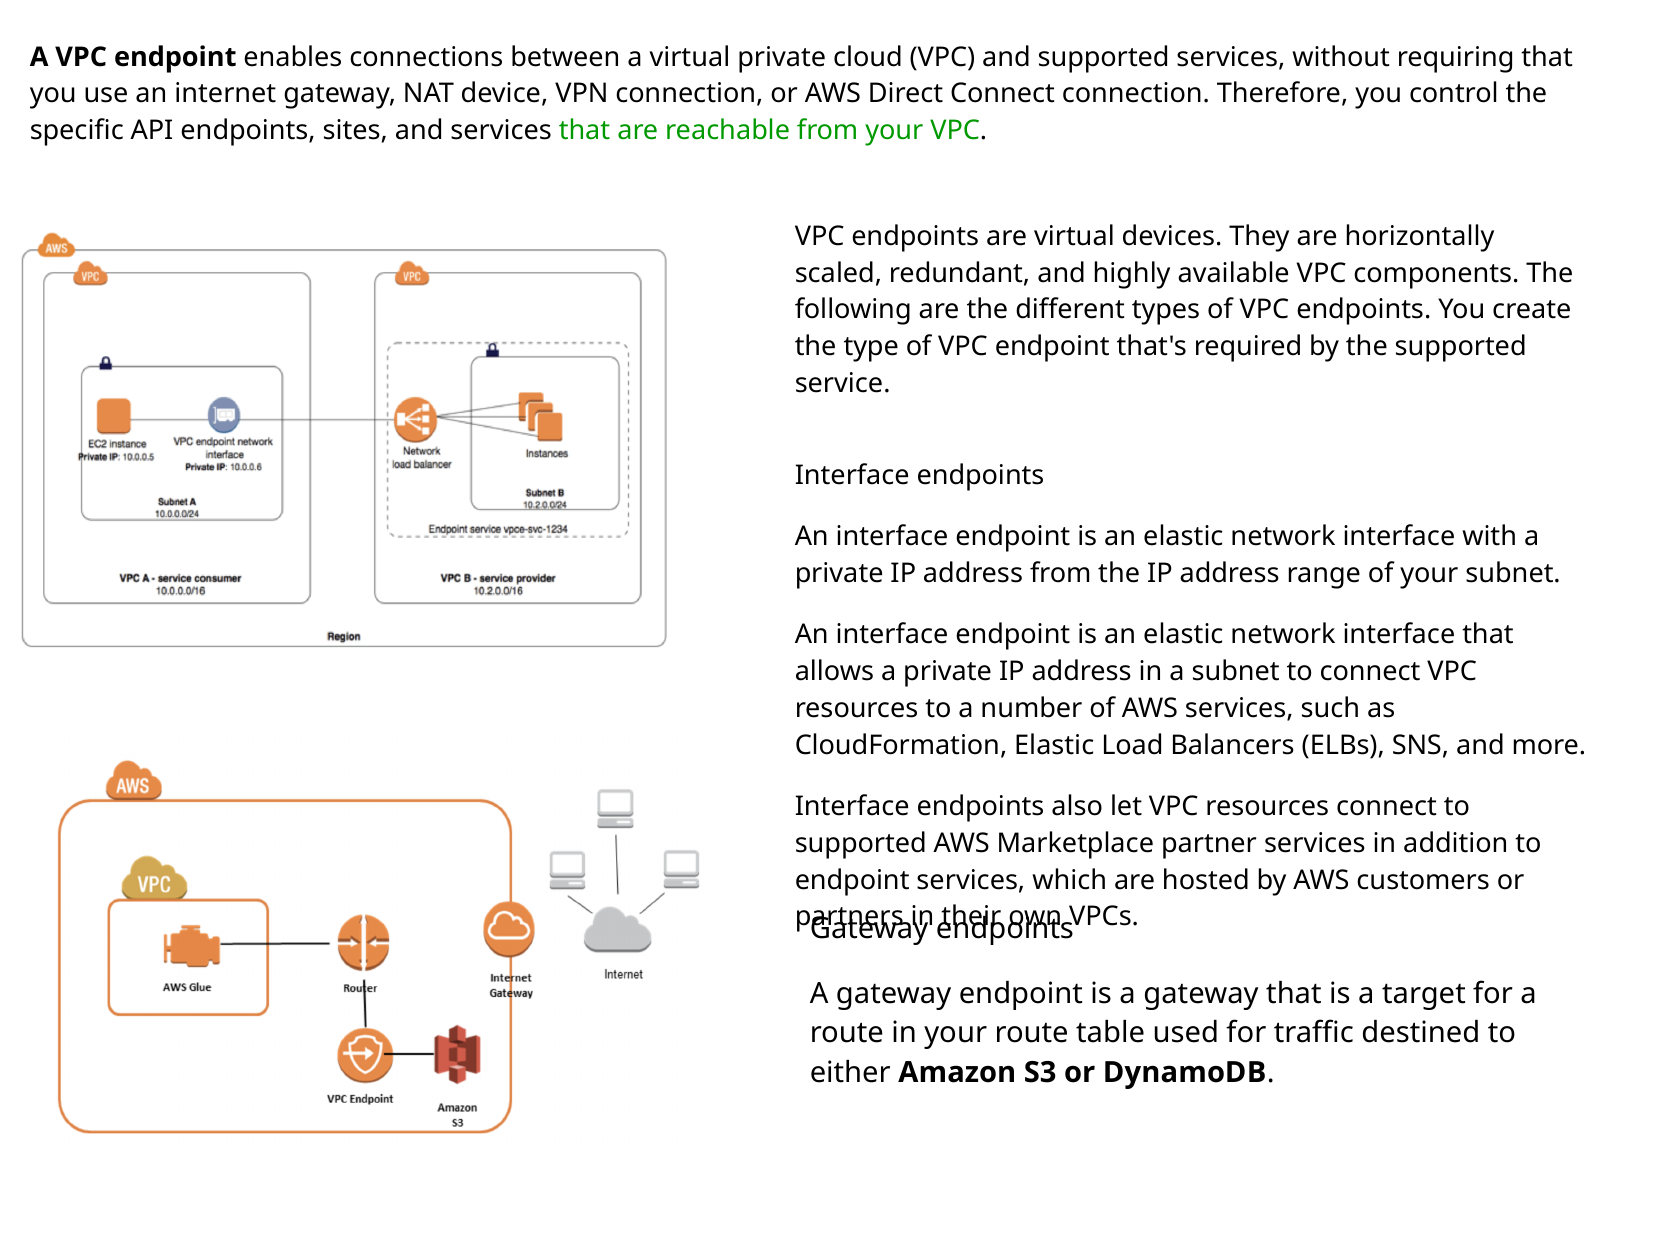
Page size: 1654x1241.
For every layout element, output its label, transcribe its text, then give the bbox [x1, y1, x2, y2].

text_box VPC endpoints are virtual devices. They are horizontally scaled, redundant, and highly available VPC components. The following are the different types of VPC endpoints. You create the type of VPC endpoint that's required by the supported service. [780, 209, 1591, 346]
picture [15, 226, 676, 661]
text_box Gateway endpoints A gateway endpoint is a gateway that is a target for a route in your route table used for traffic destined to either Amazon S3 or DynamoDB. [795, 900, 1606, 1059]
text_box A VPC endpoint enables connections between a virtual private cloud (VPC) and supported services, without requiring that you use an internet gateway, NAT device, VPN connection, or AWS Direct Connect connection. Therefore, you control the specific API endpoints, sites, and services that are reachable from your VPC. [15, 30, 1606, 129]
text_box Interface endpoints An interface endpoint is an elastic network interface with a private IP address from the IP address range of your subnet. An interface endpoint is an elastic network interface that allows a private IP address in a subnet to connect VPC resources to a number of AWS services, such as CloudFormation, Elastic Load Balancers (ELBs), SNS, and more. Interface endpoints also let VPC resources connect to supported AWS Marketplace partner services in addition to endpoint services, which are hosted by AWS customers or partners in their own VPCs. [780, 447, 1606, 826]
picture [30, 734, 721, 1156]
